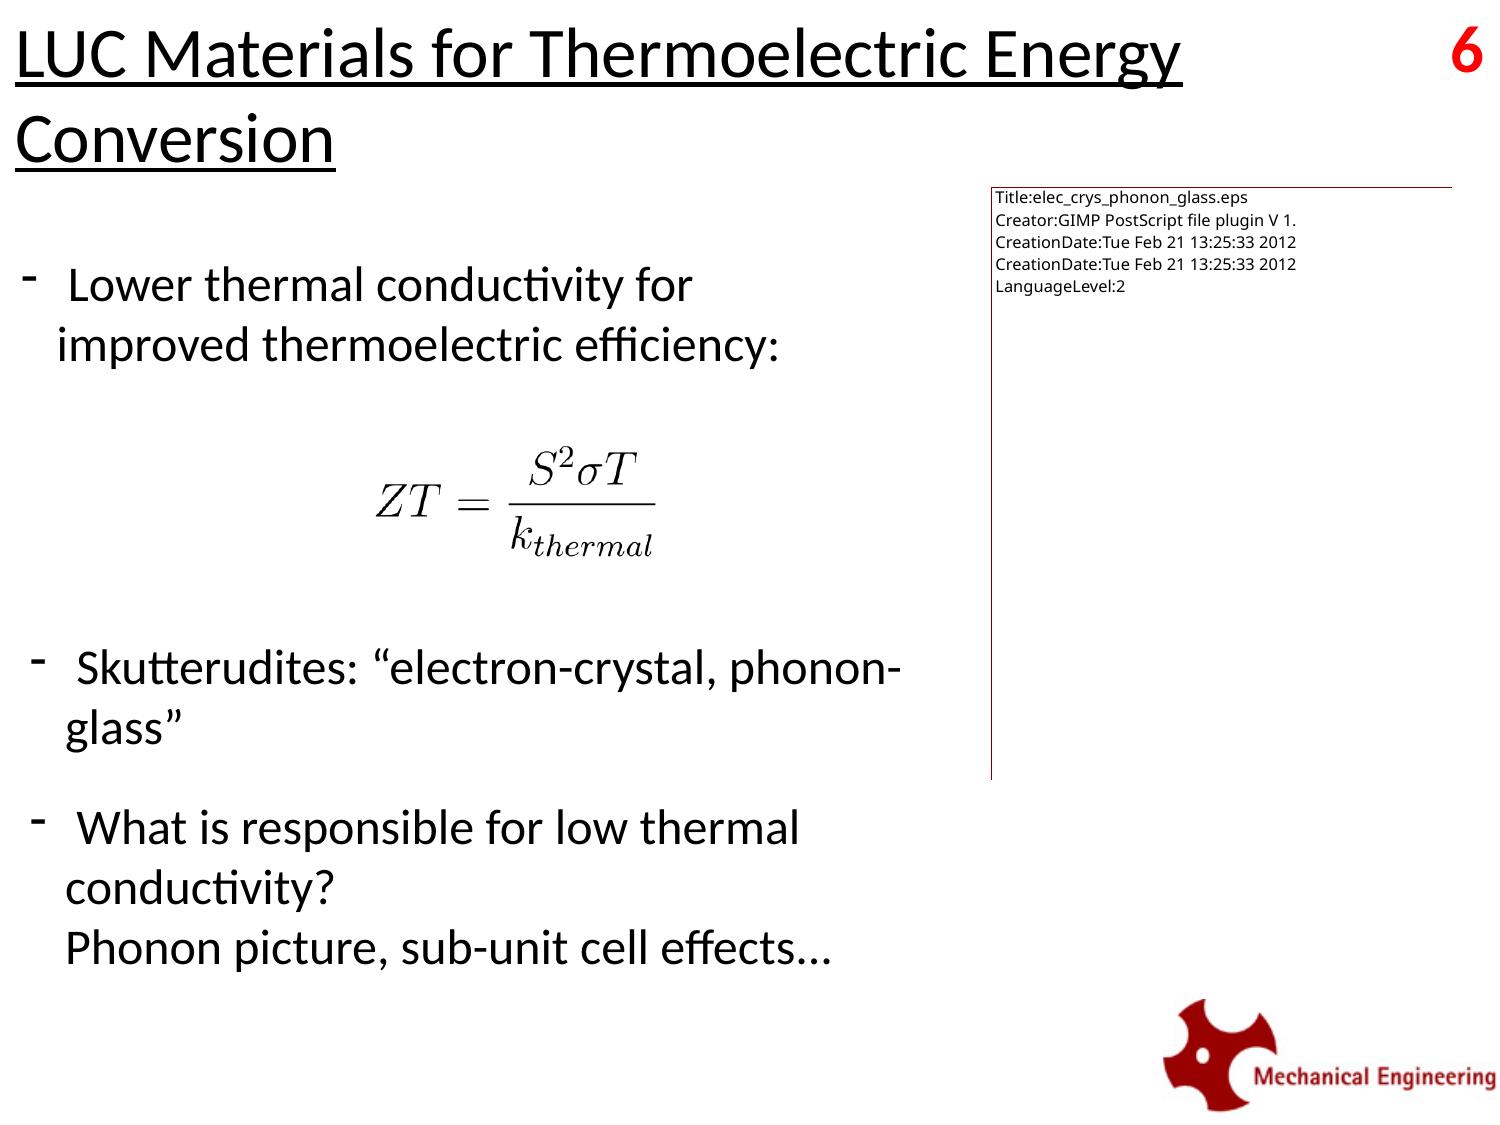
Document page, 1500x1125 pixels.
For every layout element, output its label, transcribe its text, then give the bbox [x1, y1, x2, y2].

picture [360, 440, 661, 577]
text_box What is responsible for low thermal conductivity? Phonon picture, sub-unit cell effects... [15, 787, 969, 1042]
picture [990, 185, 1452, 781]
text_box 6 [1436, 0, 1500, 93]
title LUC Materials for Thermoelectric Energy Conversion [0, 0, 1351, 186]
picture [1162, 999, 1497, 1113]
text_box Lower thermal conductivity for improved thermoelectric efficiency: [6, 244, 885, 440]
text_box Skutterudites: “electron-crystal, phonon-glass” [14, 627, 969, 823]
